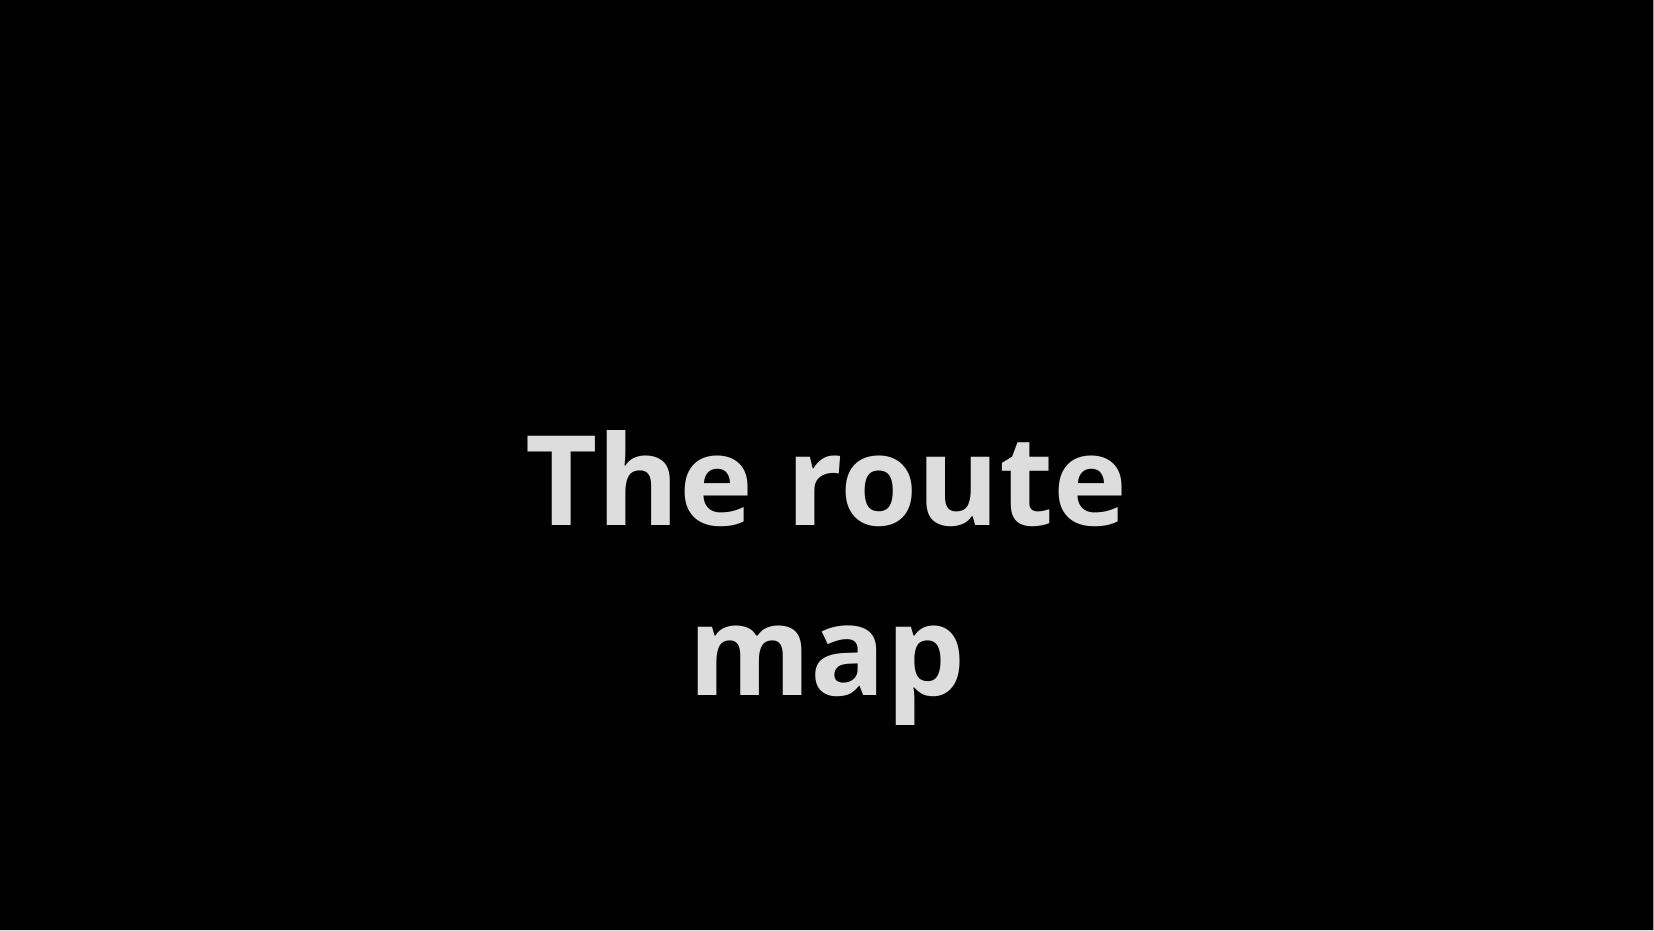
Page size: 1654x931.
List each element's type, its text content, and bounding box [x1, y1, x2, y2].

text_box The route map [392, 384, 1262, 547]
text_box [0, 0, 1654, 931]
